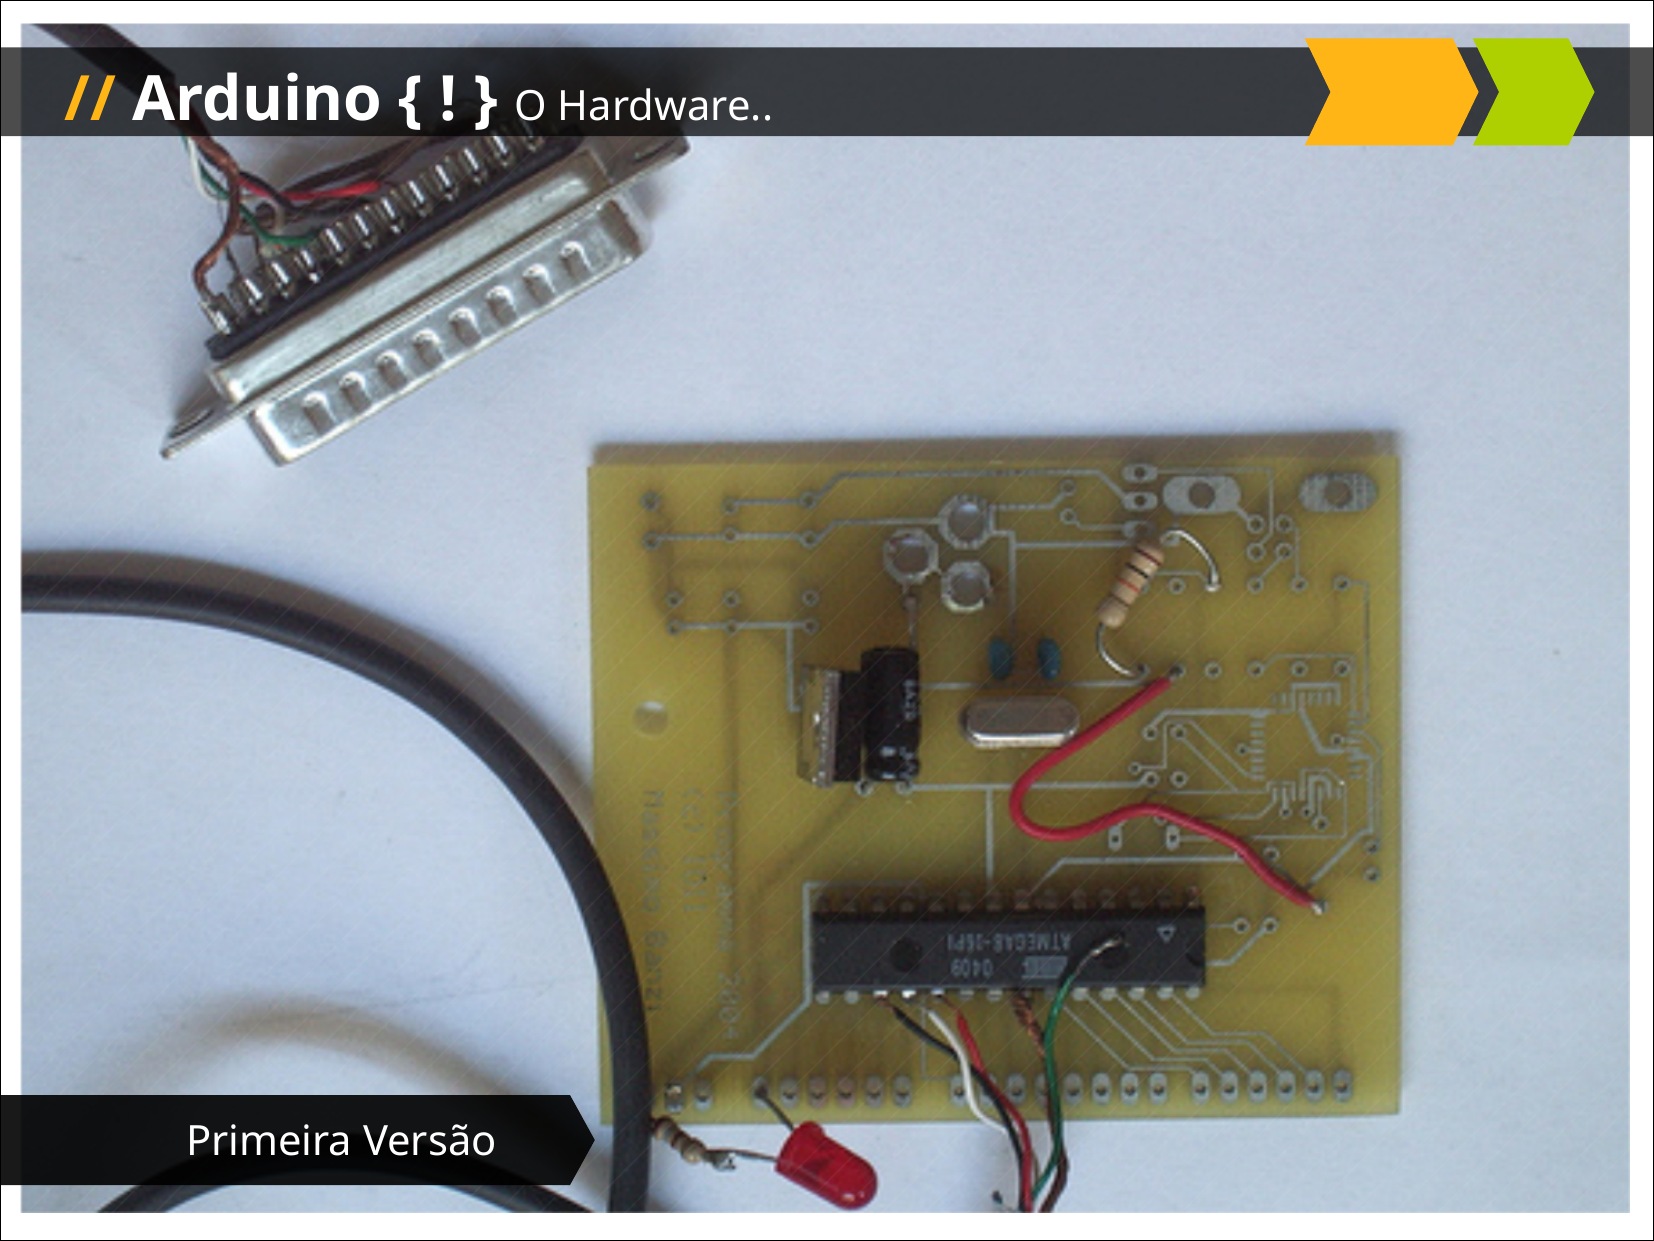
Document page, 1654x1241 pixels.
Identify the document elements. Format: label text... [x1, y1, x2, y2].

text_box Primeira Versão [171, 1102, 855, 1170]
text_box // Arduino { ! } O Hardware.. [50, 32, 815, 144]
text_box [0, 0, 1654, 1241]
